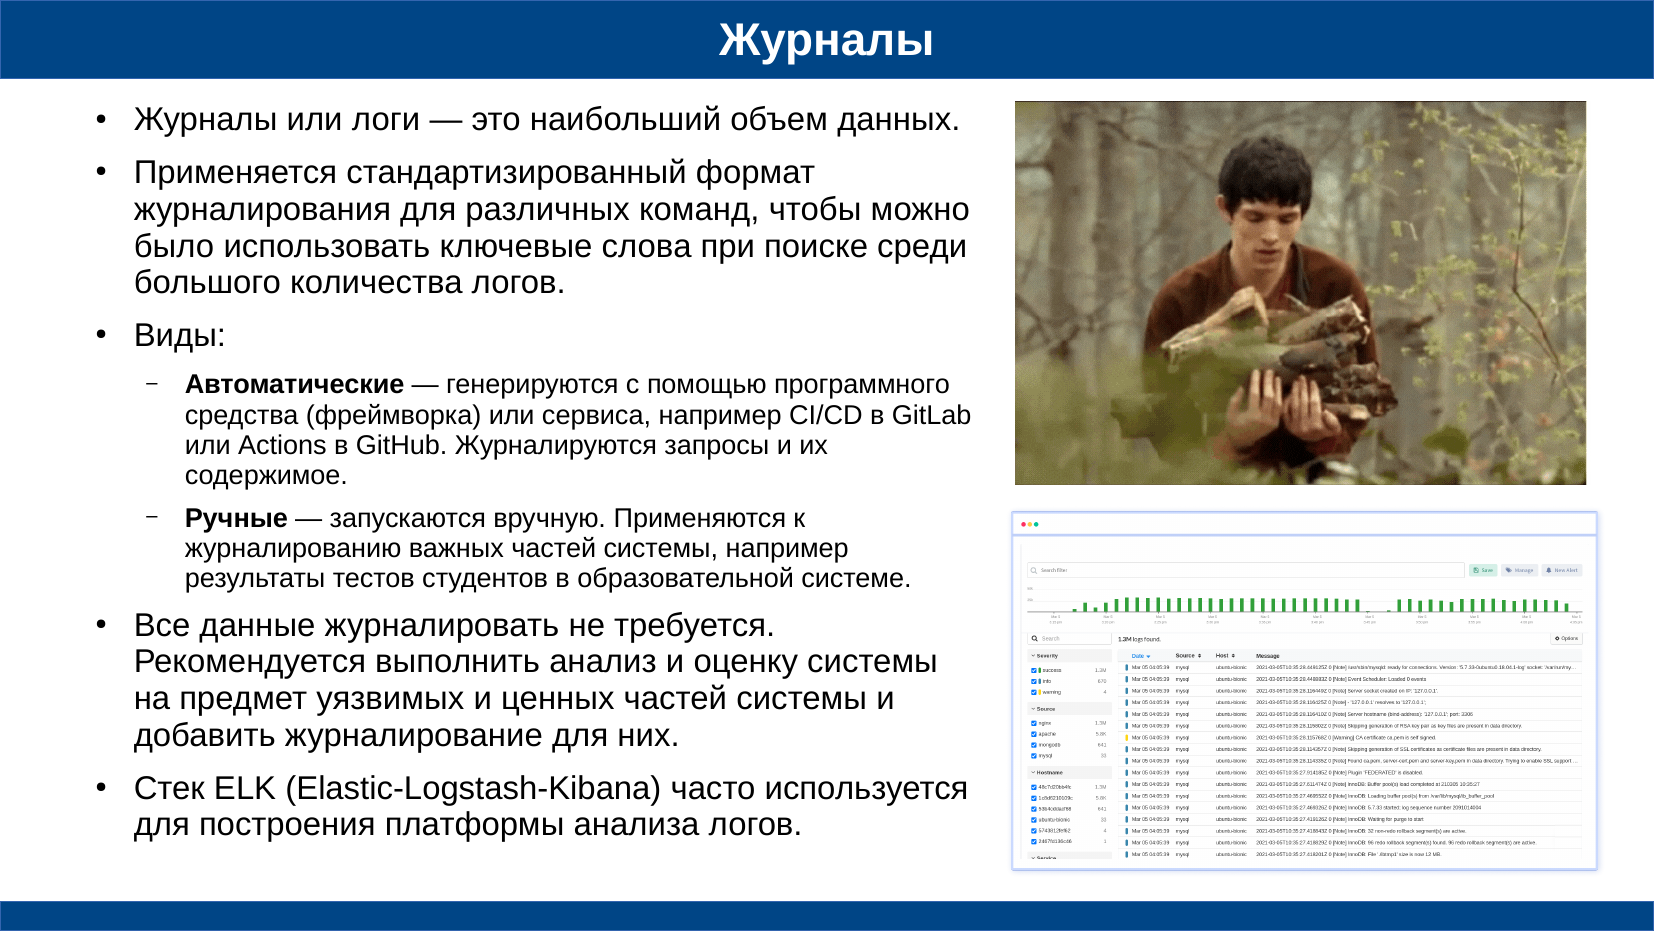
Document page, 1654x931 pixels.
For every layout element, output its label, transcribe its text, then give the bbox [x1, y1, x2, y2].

list Журналы или логи — это наибольший объем данных. Применяется стандартизированный формат журналирования для различных команд, чтобы можно было использовать ключевые слова при поиске среди большого количества логов. Виды: Автоматические — генерируются с помощью программного средства (фреймворка) или сервиса, например CI/CD в GitLab или Actions в GitHub. Журналируются запросы и их содержимое. Ручные — запускаются вручную. Применяются к журналированию важных частей системы, например результаты тестов студентов в образовательной системе. Все данные журналировать не требуется. Рекомендуется выполнить анализ и оценку системы на предмет уязвимых и ценных частей системы и добавить журналирование для них. Стек ELK (Elastic-Logstash-Kibana) часто используется для построения платформы анализа логов. [82, 101, 976, 871]
title Журналы [0, 0, 1654, 79]
picture [1015, 101, 1591, 485]
picture [1005, 505, 1606, 878]
